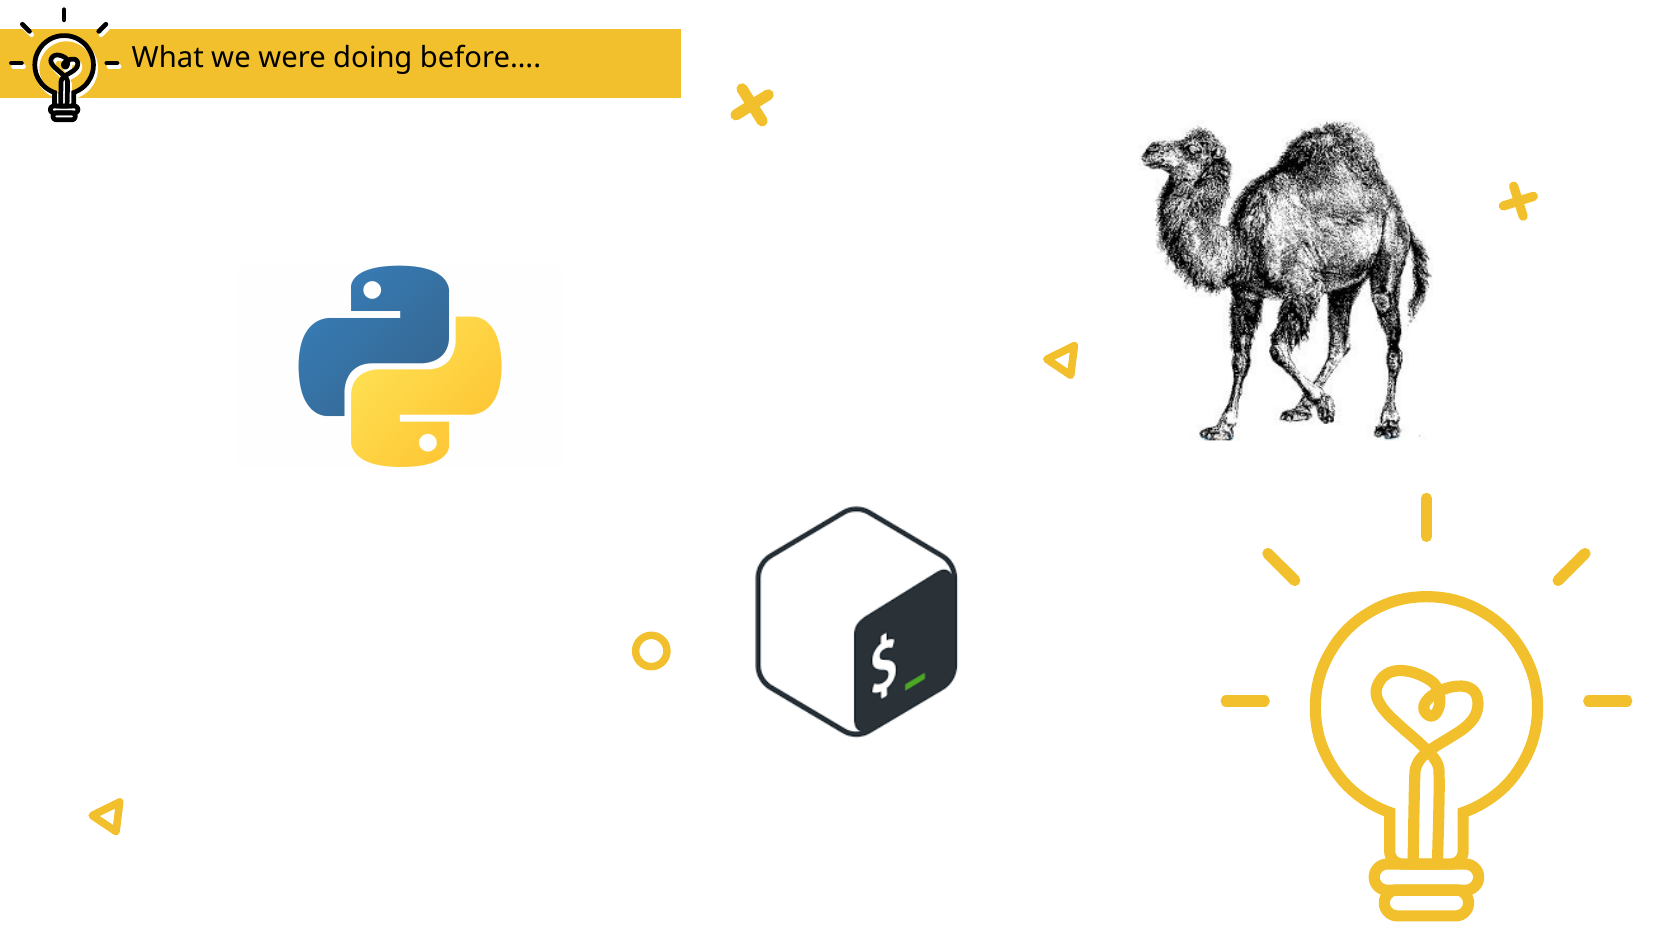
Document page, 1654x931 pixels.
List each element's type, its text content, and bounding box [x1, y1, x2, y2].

picture [1122, 118, 1447, 443]
picture [238, 265, 562, 467]
picture [711, 475, 1004, 768]
title What we were doing before…. [131, 16, 578, 97]
